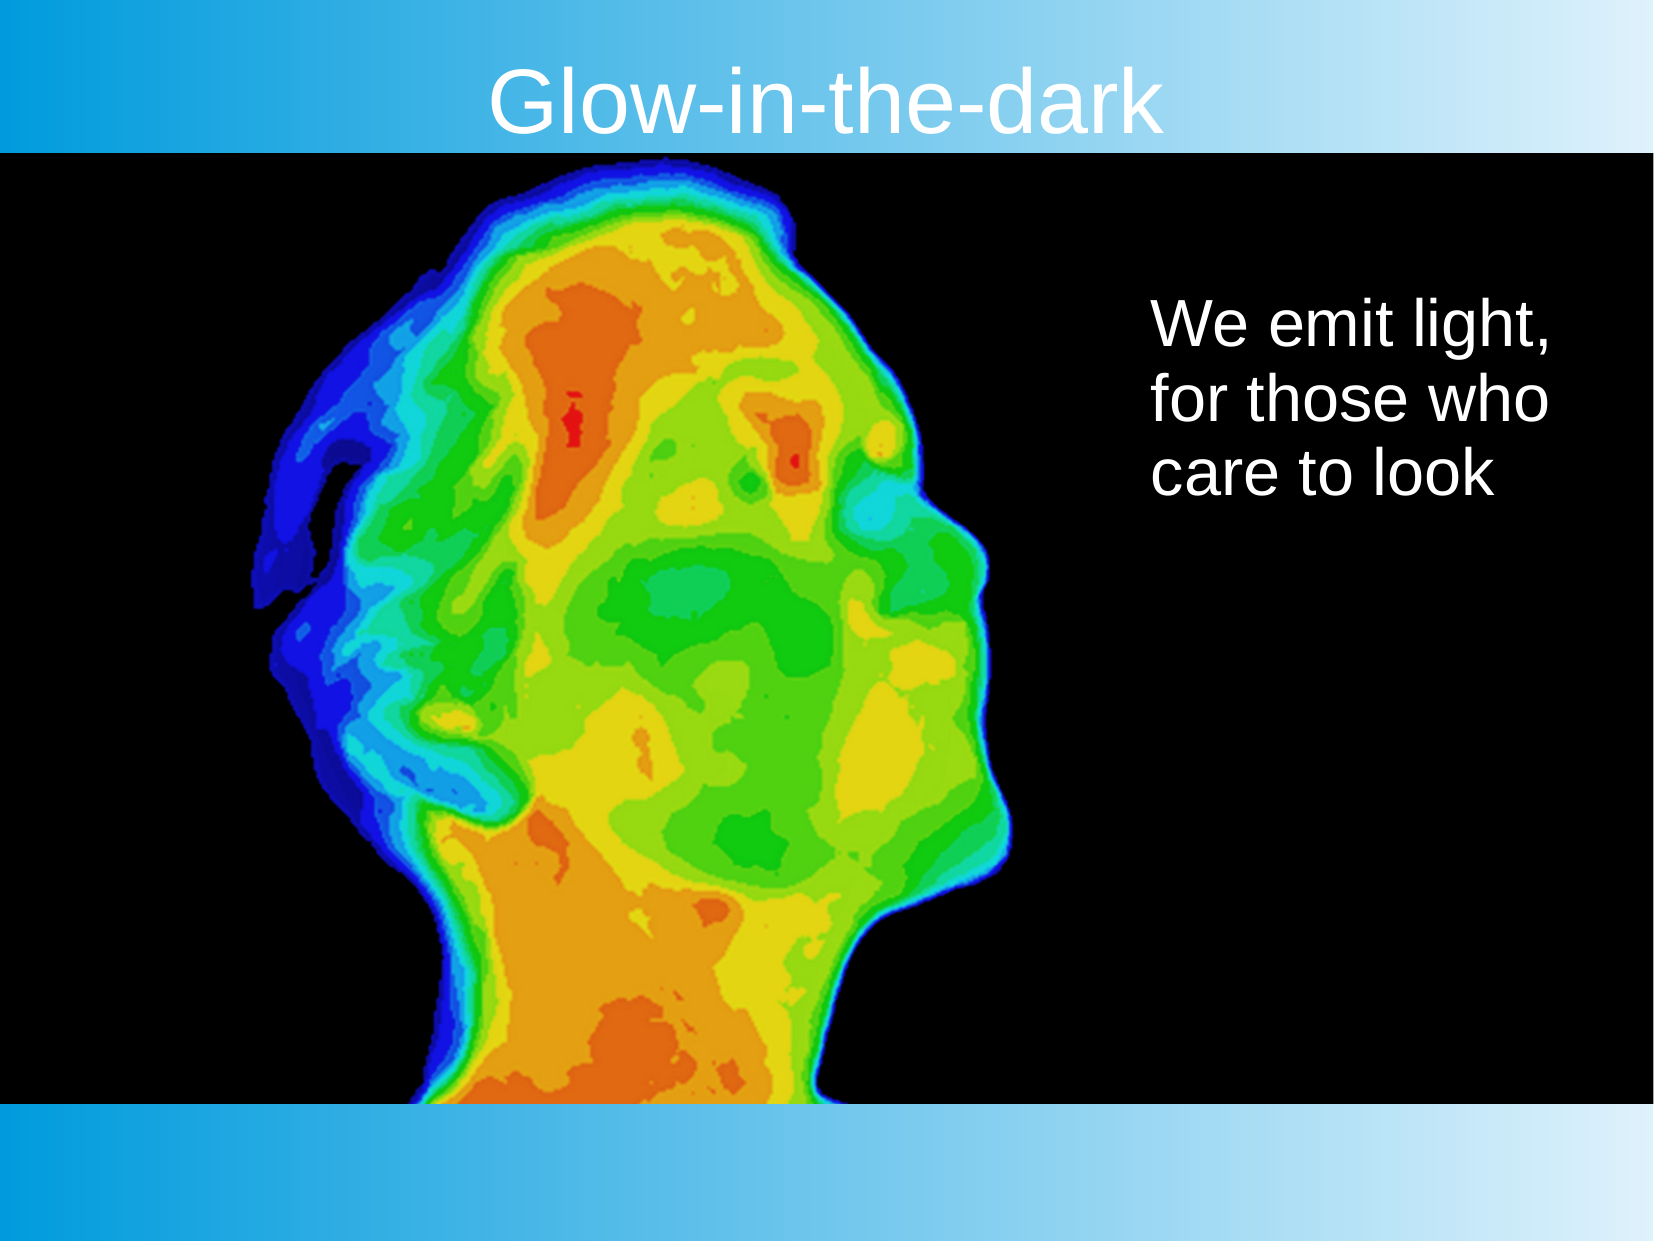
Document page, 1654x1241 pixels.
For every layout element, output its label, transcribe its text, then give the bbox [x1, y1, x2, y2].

list We emit light, for those who care to look [1080, 285, 1636, 1006]
picture [0, 153, 1654, 1241]
title Glow-in-the-dark [82, 49, 1571, 153]
